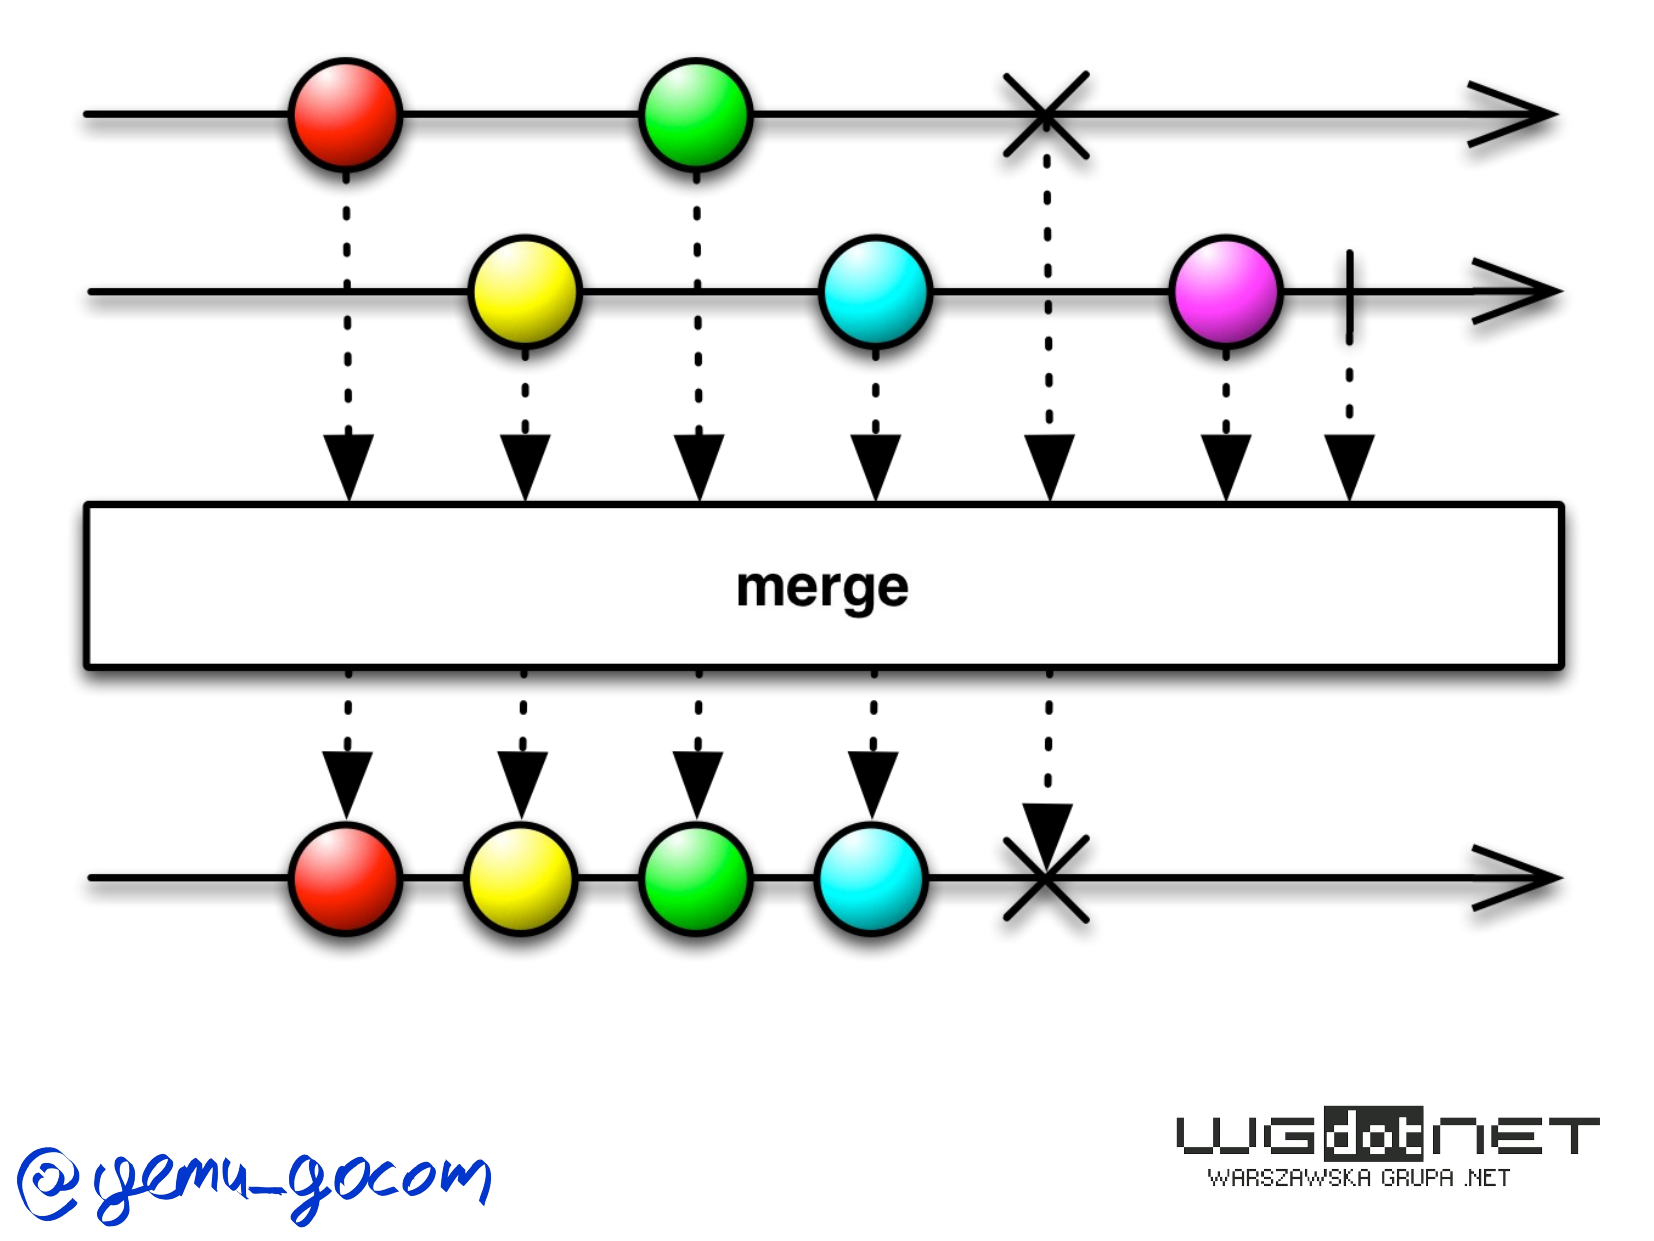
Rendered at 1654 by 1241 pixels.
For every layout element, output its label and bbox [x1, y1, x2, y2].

picture [47, 45, 1603, 969]
picture [11, 1129, 497, 1241]
picture [1169, 1103, 1603, 1193]
